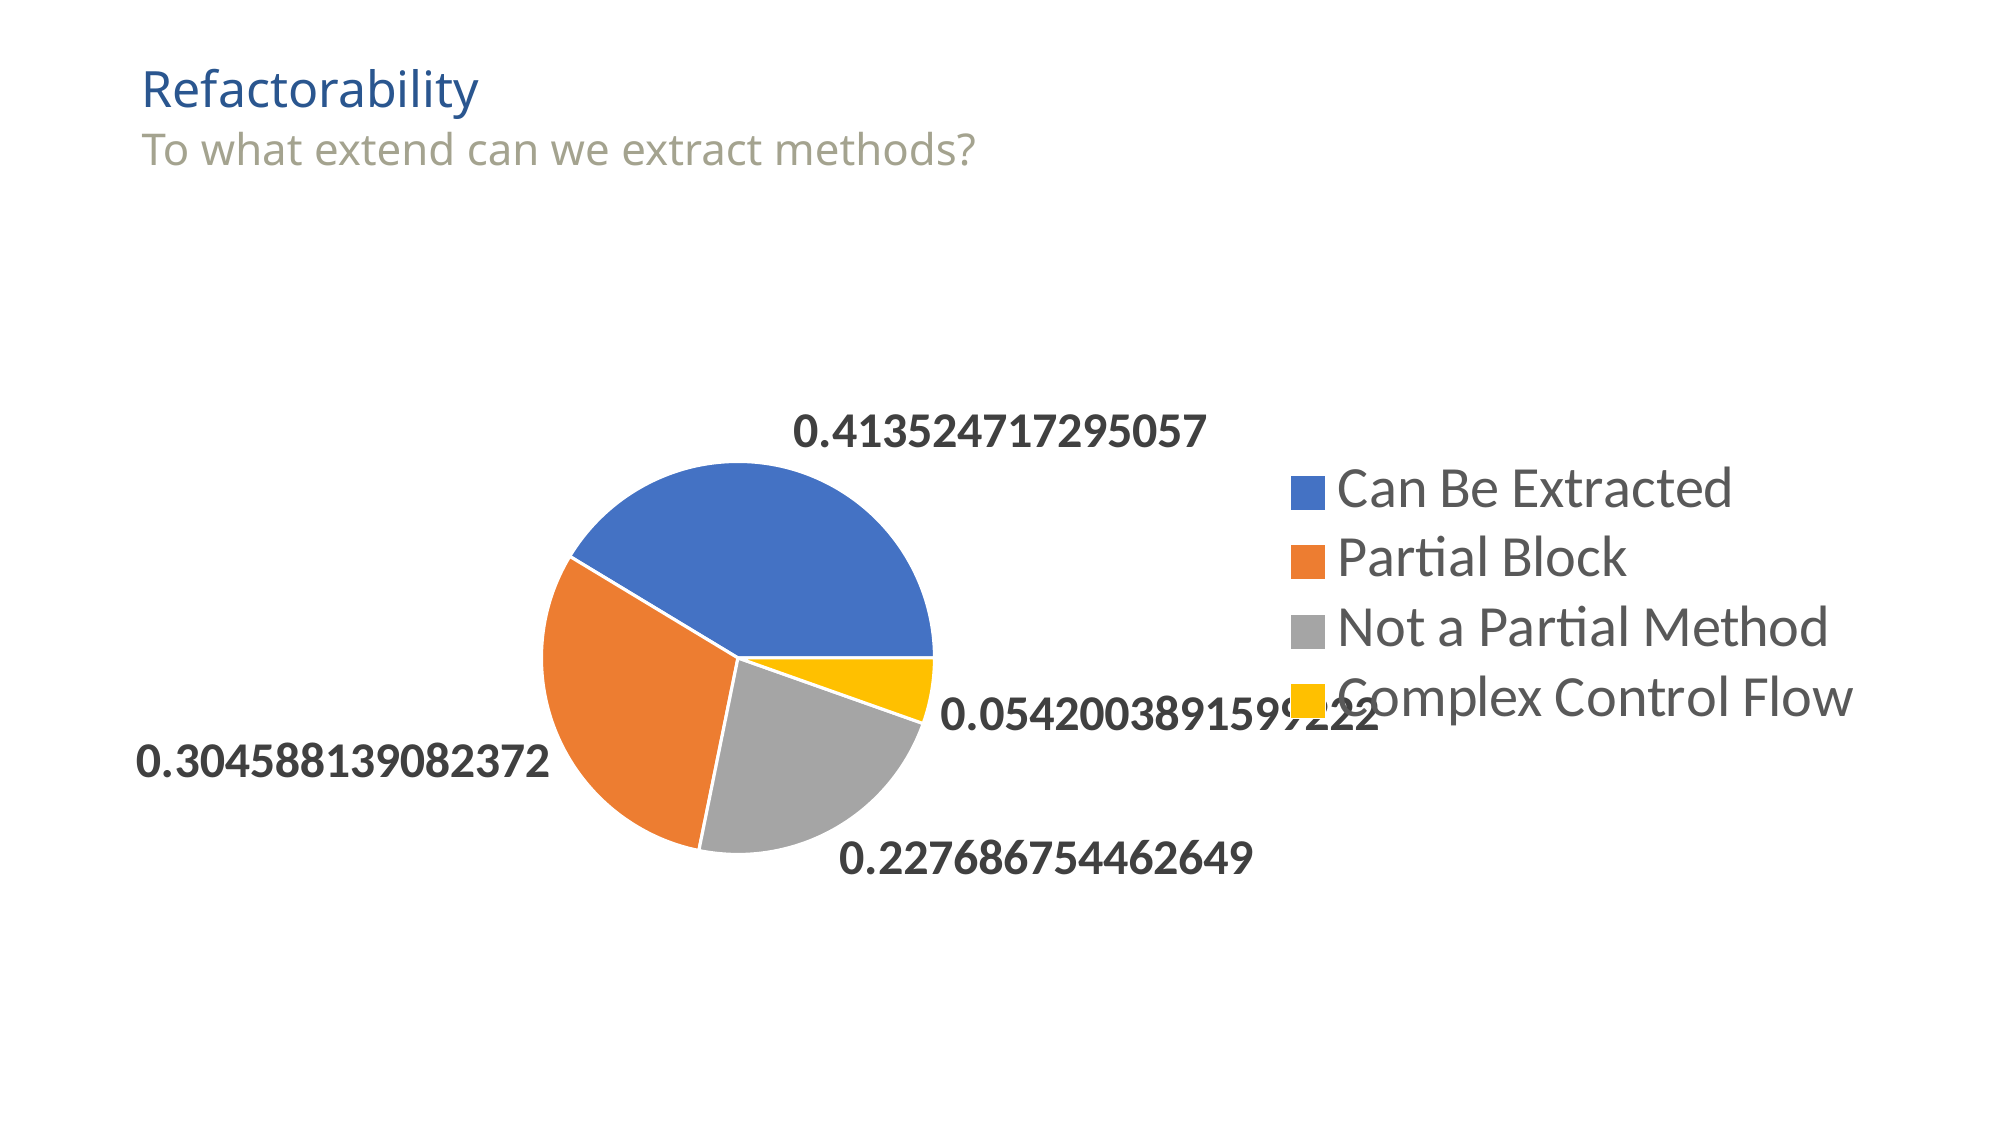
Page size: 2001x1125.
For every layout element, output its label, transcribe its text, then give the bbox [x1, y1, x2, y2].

text_box To what extend can we extract methods? [142, 124, 1842, 189]
text_box Refactorability [142, 59, 1842, 124]
chart [98, 202, 1967, 1095]
